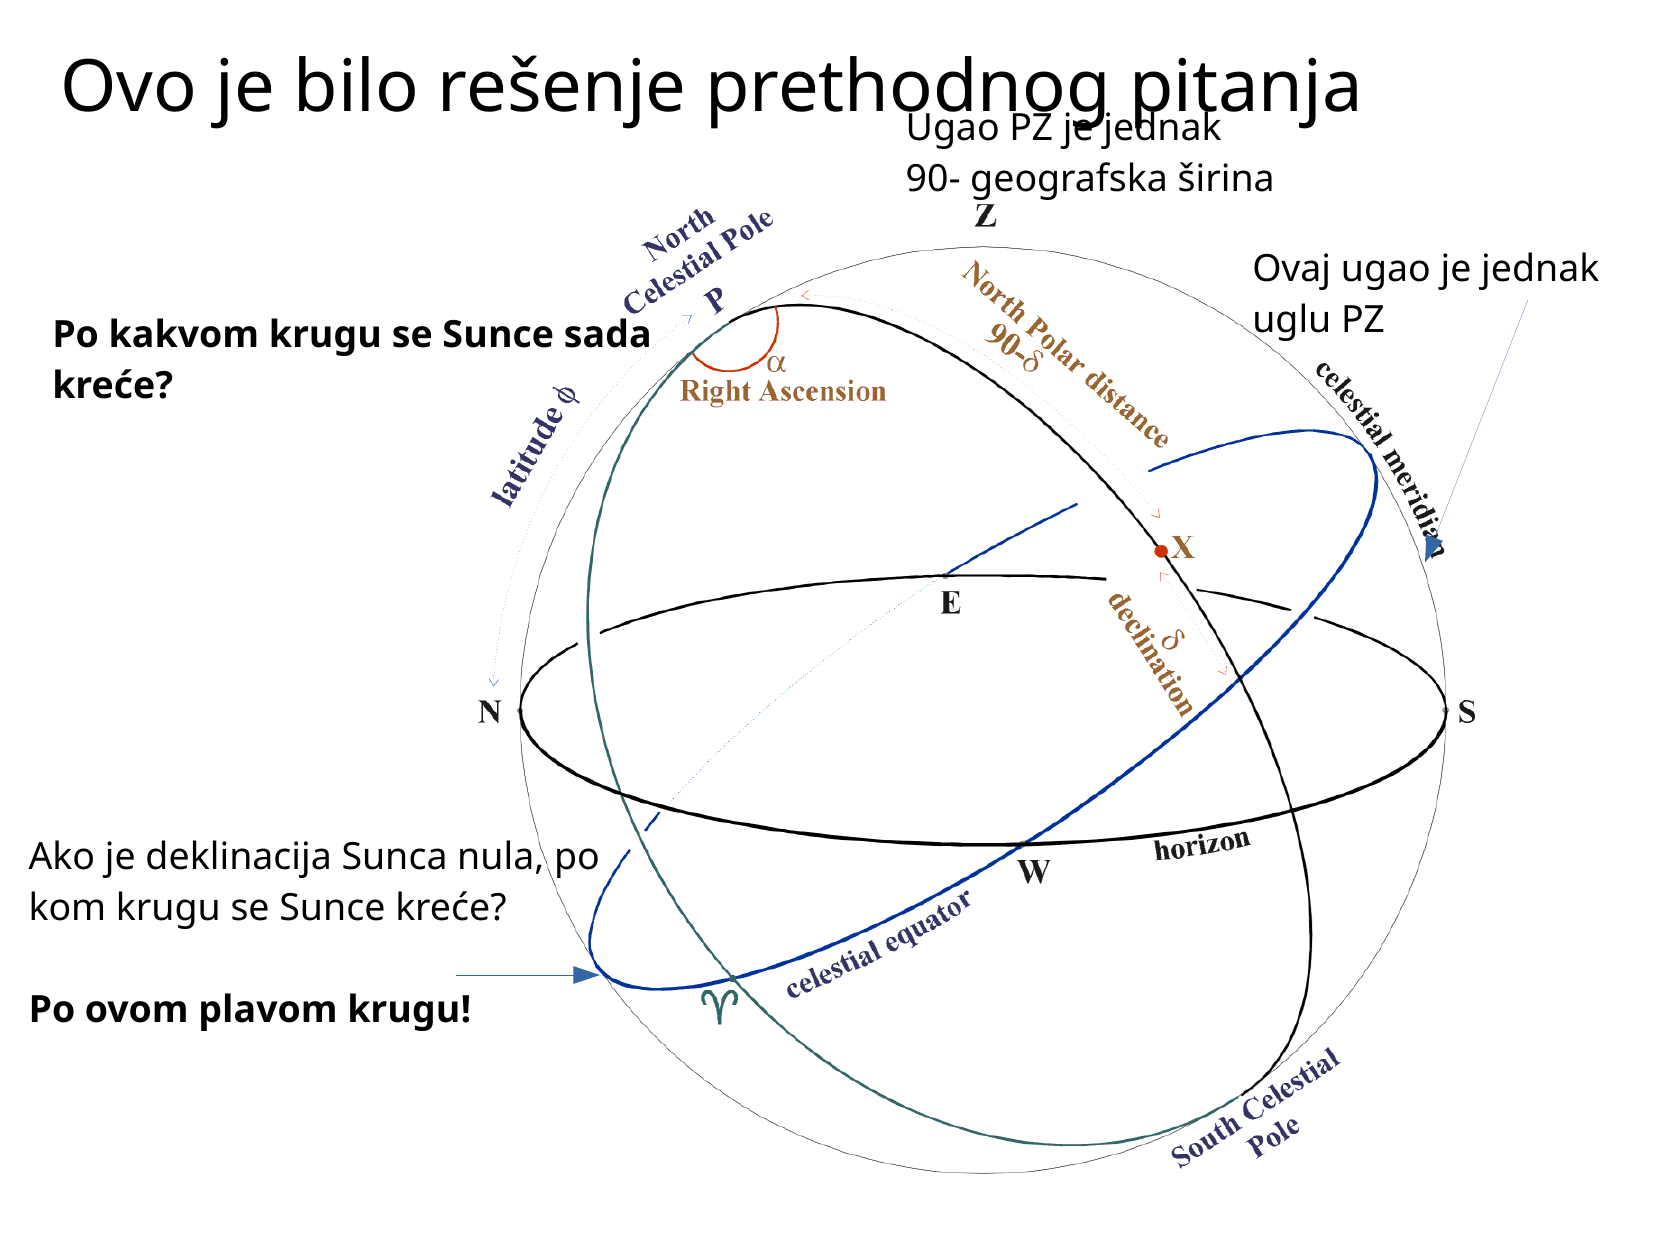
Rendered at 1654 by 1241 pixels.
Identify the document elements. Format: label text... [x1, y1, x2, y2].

title Ovo je bilo rešenje prethodnog pitanja [59, 17, 1648, 151]
text_box Ugao PZ je jednak 90- geografska širina [890, 92, 1341, 197]
text_box Ako je deklinacija Sunca nula, po kom krugu se Sunce kreće? Po ovom plavom krugu! [13, 821, 689, 1015]
text_box Po kakvom krugu se Sunce sada kreće? [37, 300, 713, 493]
text_box Ovaj ugao je jednak uglu PZ [1237, 233, 1617, 338]
picture [456, 177, 1528, 1237]
